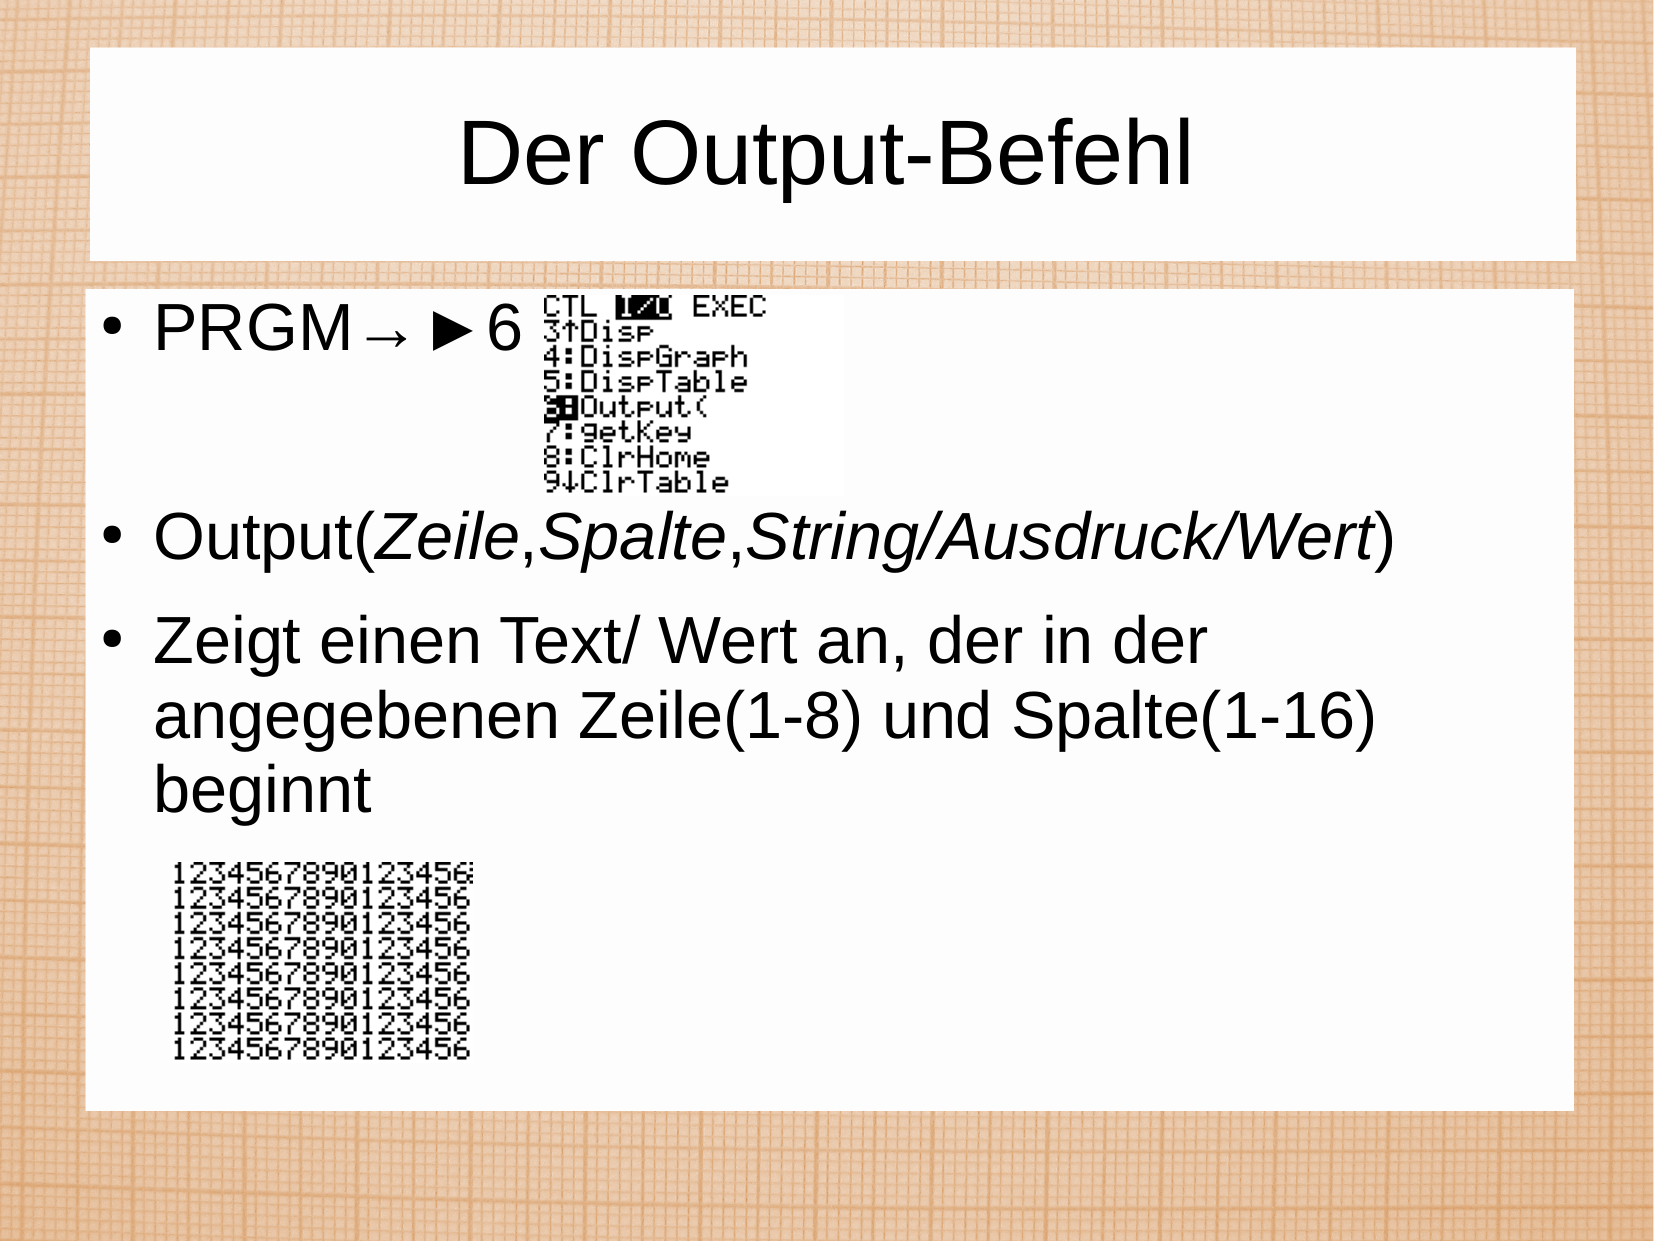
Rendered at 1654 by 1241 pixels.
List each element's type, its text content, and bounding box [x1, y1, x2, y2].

picture [0, 0, 1654, 1241]
title Der Output-Befehl [82, 49, 1571, 257]
list PRGM→►6 Output(Zeile,Spalte,String/Ausdruck/Wert) Zeigt einen Text/ Wert an, der in der angegebenen Zeile(1-8) und Spalte(1-16) beginnt [82, 290, 1571, 1109]
